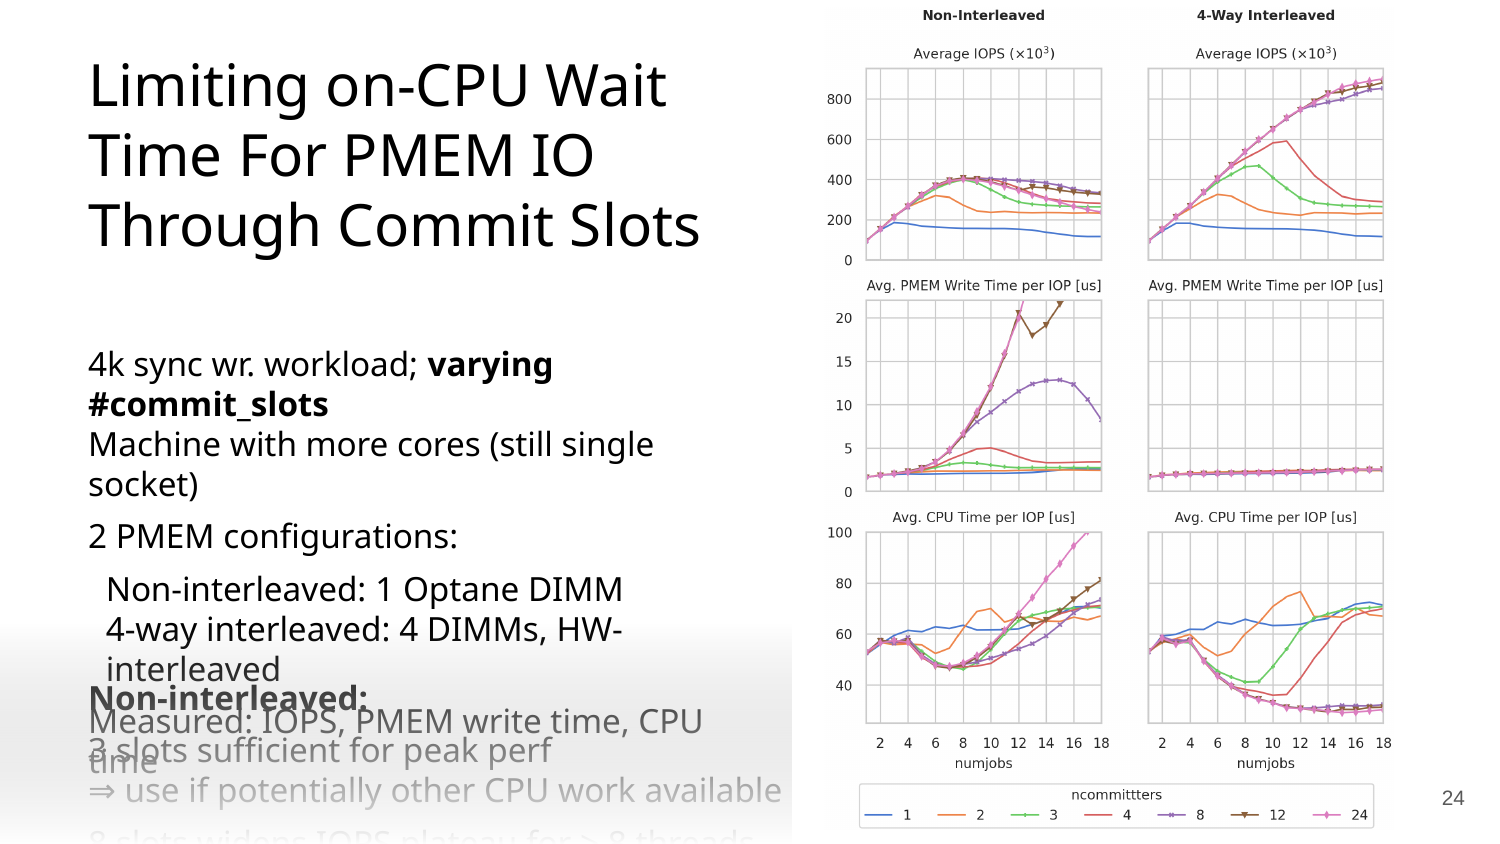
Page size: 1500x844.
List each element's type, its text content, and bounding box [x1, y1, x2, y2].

title Limiting on-CPU Wait Time For PMEM IO Through Commit Slots [73, 33, 731, 165]
slide_number <number> [1394, 764, 1480, 830]
text_box [0, 624, 792, 844]
picture [824, 7, 1394, 830]
text_box 4k sync wr. workload; varying #commit_slots Machine with more cores (still single socket) 2 PMEM configurations: Non-interleaved: 1 Optane DIMM 4-way interleaved: 4 DIMMs, HW-interleaved Measured: IOPS, PMEM write time, CPU time [73, 328, 785, 624]
